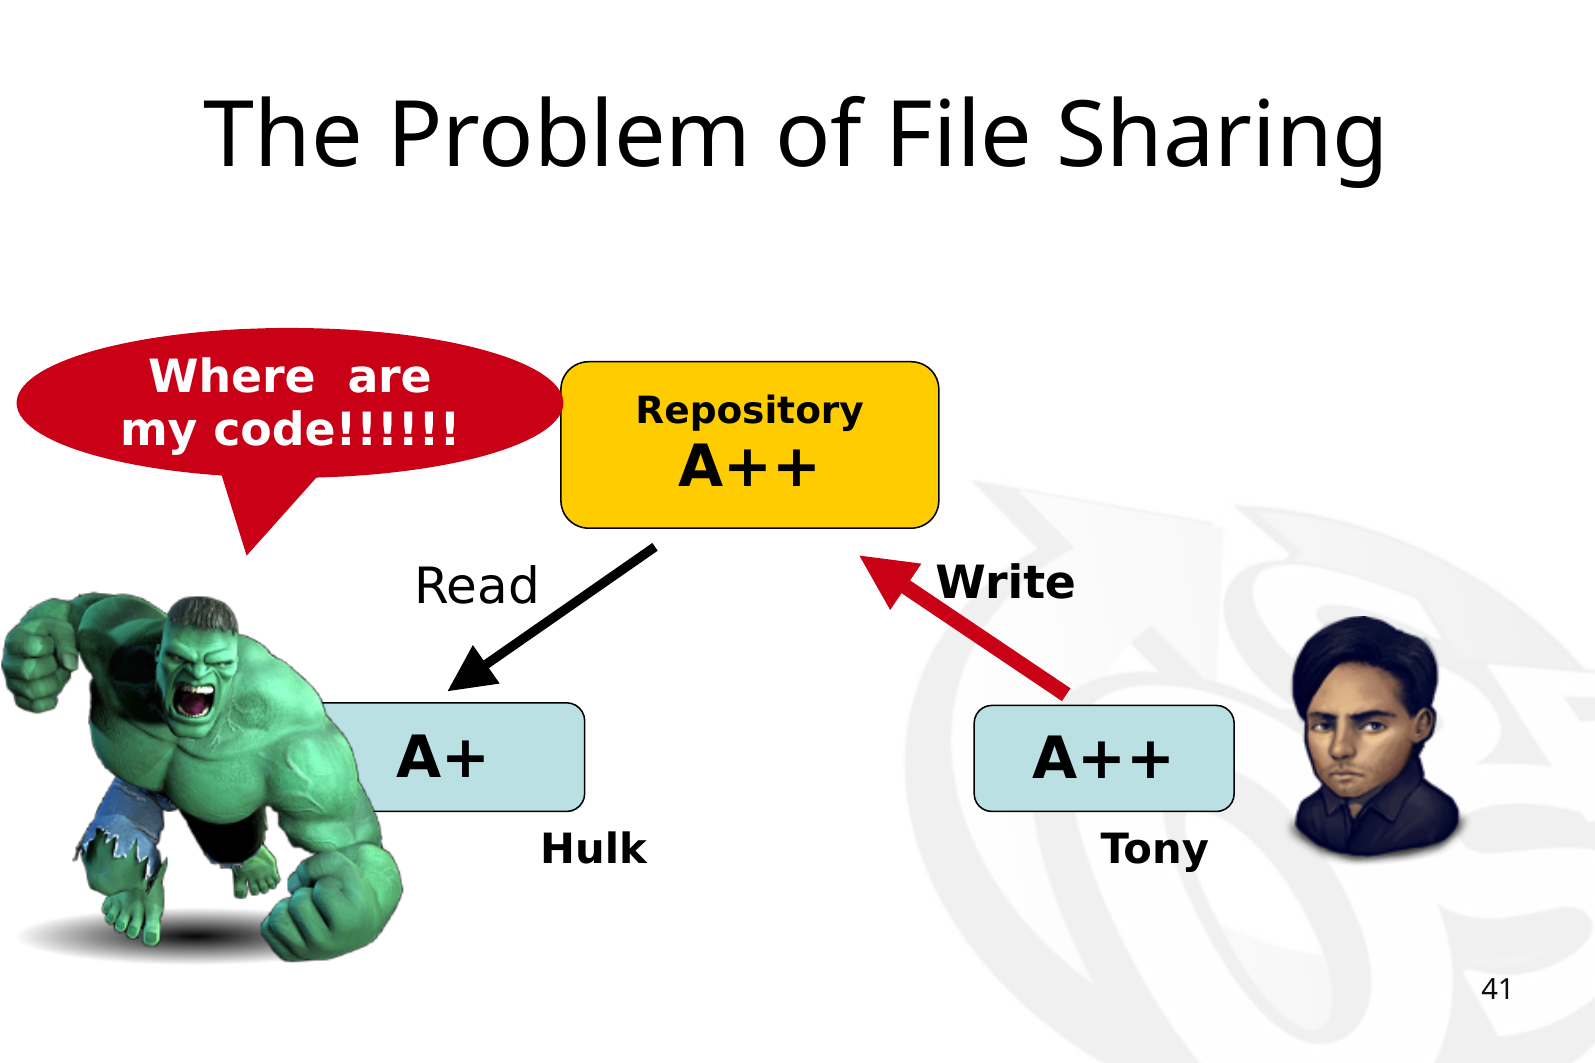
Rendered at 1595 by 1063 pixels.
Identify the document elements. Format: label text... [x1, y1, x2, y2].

text_box Read [399, 549, 556, 623]
text_box A+ [405, 702, 585, 812]
text_box A++ [974, 705, 1235, 812]
text_box Repository A++ [560, 361, 939, 529]
picture [1252, 616, 1504, 868]
text_box Hulk Tony [405, 817, 1225, 882]
picture [0, 562, 405, 967]
text_box Where are my code!!!!!! [16, 327, 564, 556]
text_box Write [920, 548, 1091, 617]
text_box A+ [413, 745, 424, 761]
title The Problem of File Sharing [79, 34, 1515, 228]
